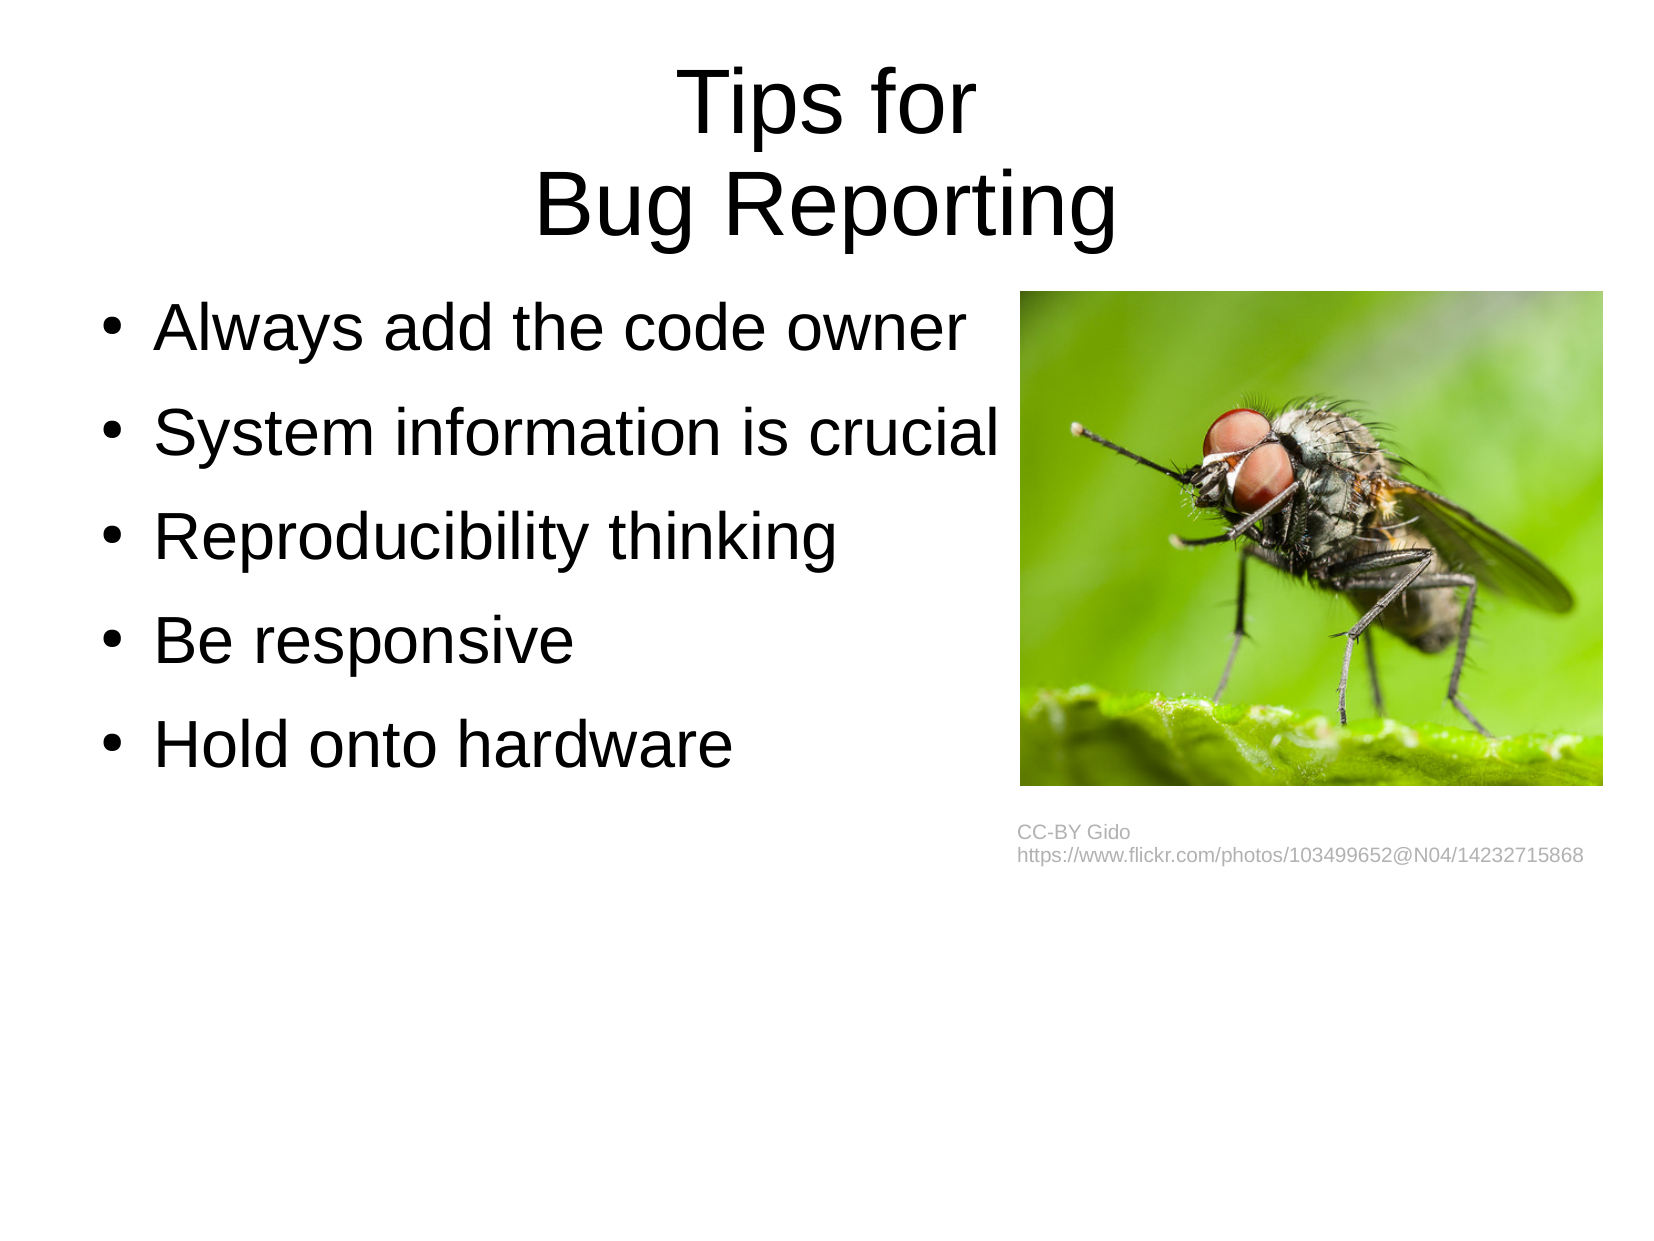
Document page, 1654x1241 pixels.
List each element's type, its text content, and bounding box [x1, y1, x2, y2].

text_box CC-BY Gido https://www.flickr.com/photos/103499652@N04/14232715868 [1002, 813, 1599, 875]
picture [1020, 291, 1603, 786]
list Always add the code owner System information is crucial Reproducibility thinking Be responsive Hold onto hardware [82, 290, 1571, 1010]
title Tips for Bug Reporting [82, 49, 1571, 257]
